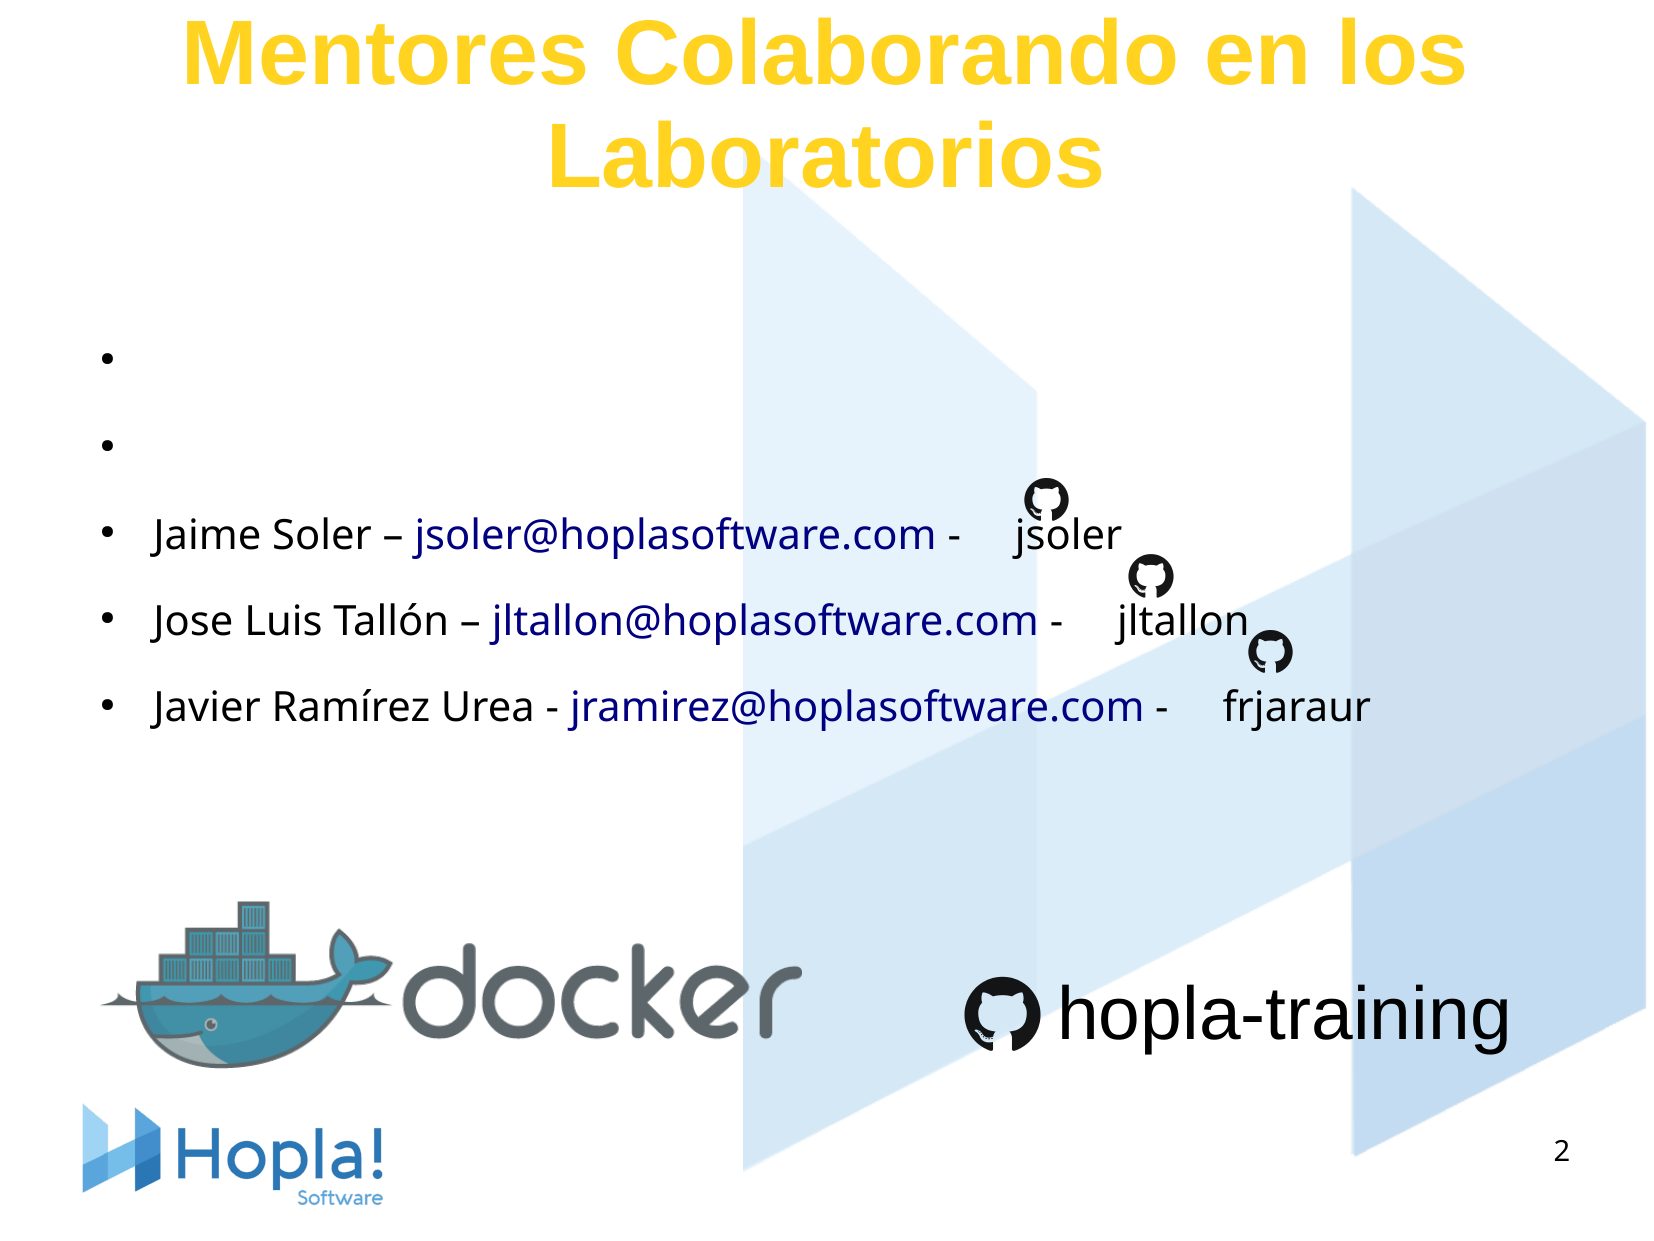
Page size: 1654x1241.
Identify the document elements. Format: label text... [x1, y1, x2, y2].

picture [1017, 470, 1076, 529]
picture [1121, 546, 1181, 606]
title Mentores Colaborando en los Laboratorios [82, 1, 1571, 188]
picture [743, 141, 1654, 1178]
picture [100, 901, 802, 1069]
list Jaime Soler – jsoler@hoplasoftware.com - jsoler Jose Luis Tallón – jltallon@hoplasoftware.com - jltallon Javier Ramírez Urea - jramirez@hoplasoftware.com - frjaraur [82, 188, 1571, 1087]
text_box hopla-training [1006, 964, 1527, 1063]
picture [82, 1103, 383, 1205]
picture [1241, 622, 1300, 681]
picture [952, 963, 1053, 1065]
